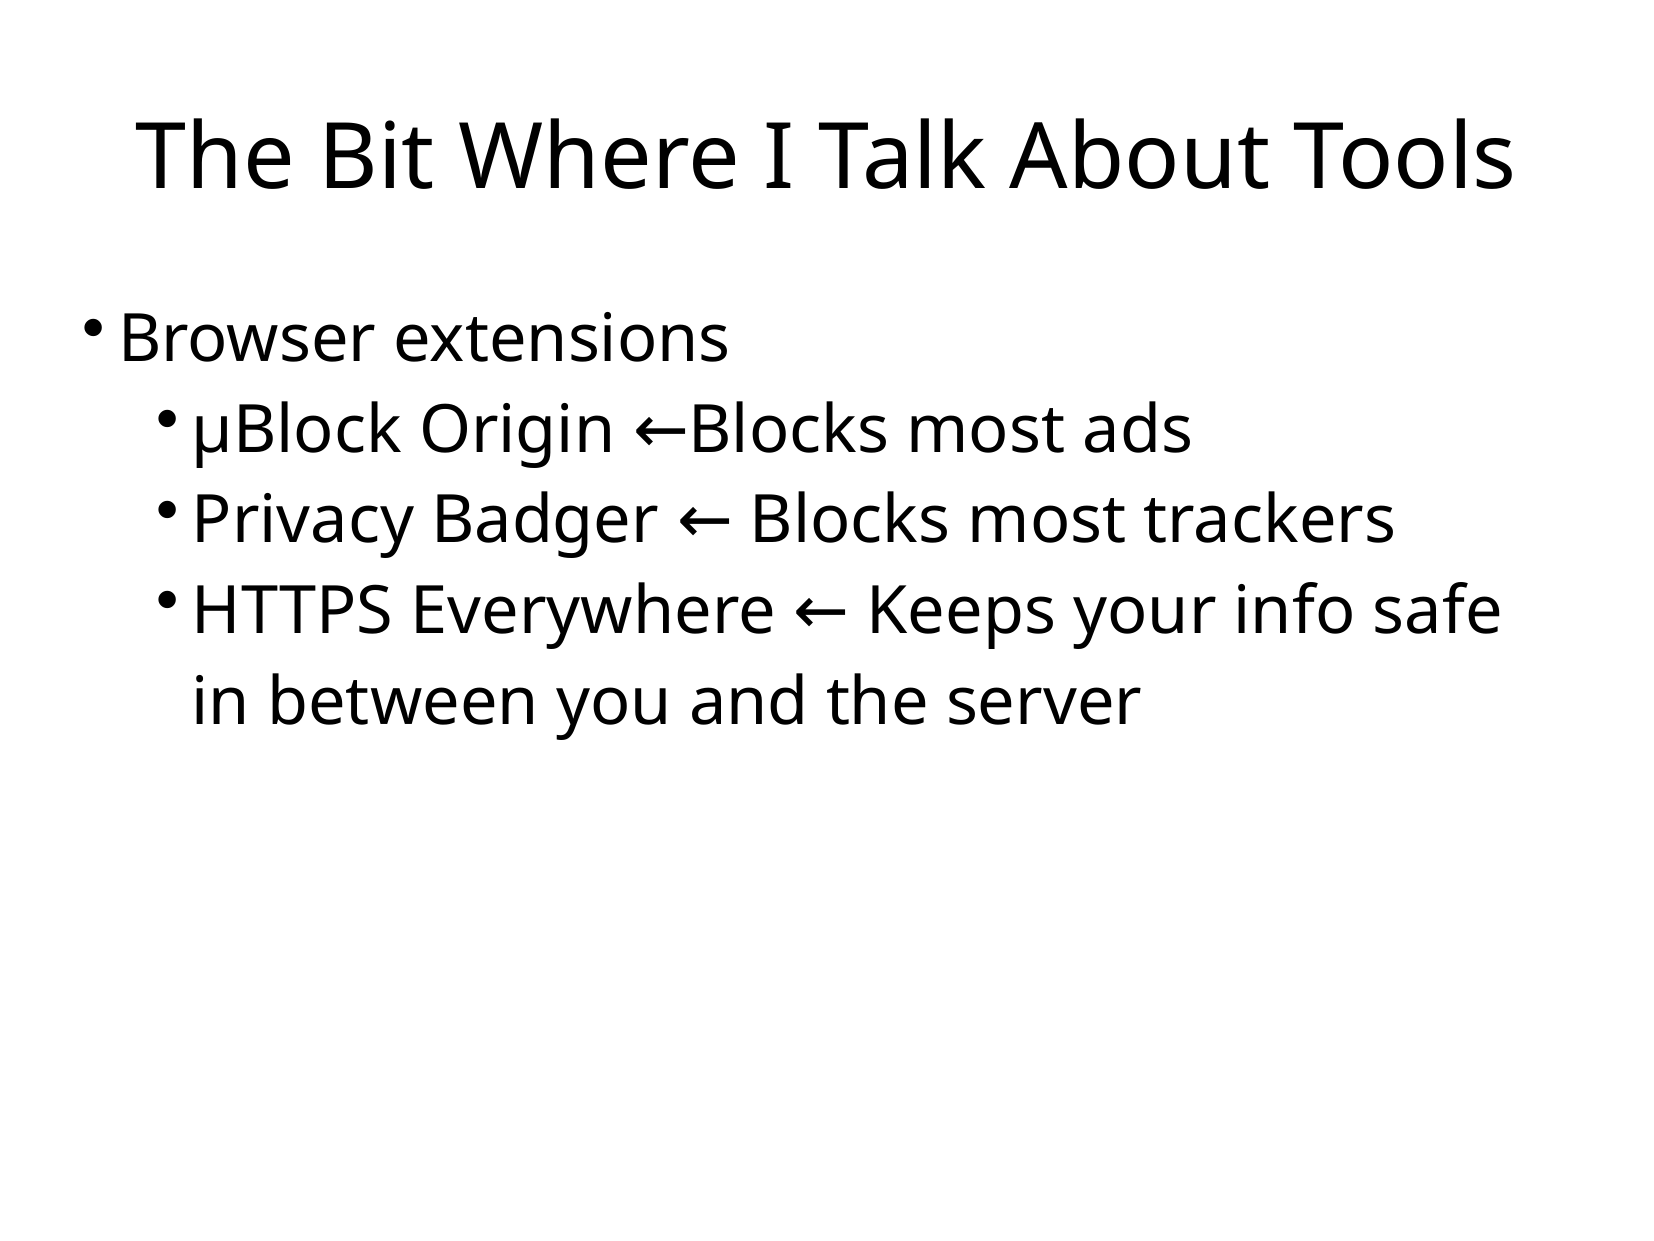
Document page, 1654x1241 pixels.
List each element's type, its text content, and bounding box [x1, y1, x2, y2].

subtitle Browser extensions μBlock Origin ←Blocks most ads Privacy Badger ← Blocks most trackers HTTPS Everywhere ← Keeps your info safe in between you and the server [82, 290, 1571, 1010]
title The Bit Where I Talk About Tools [82, 49, 1571, 257]
